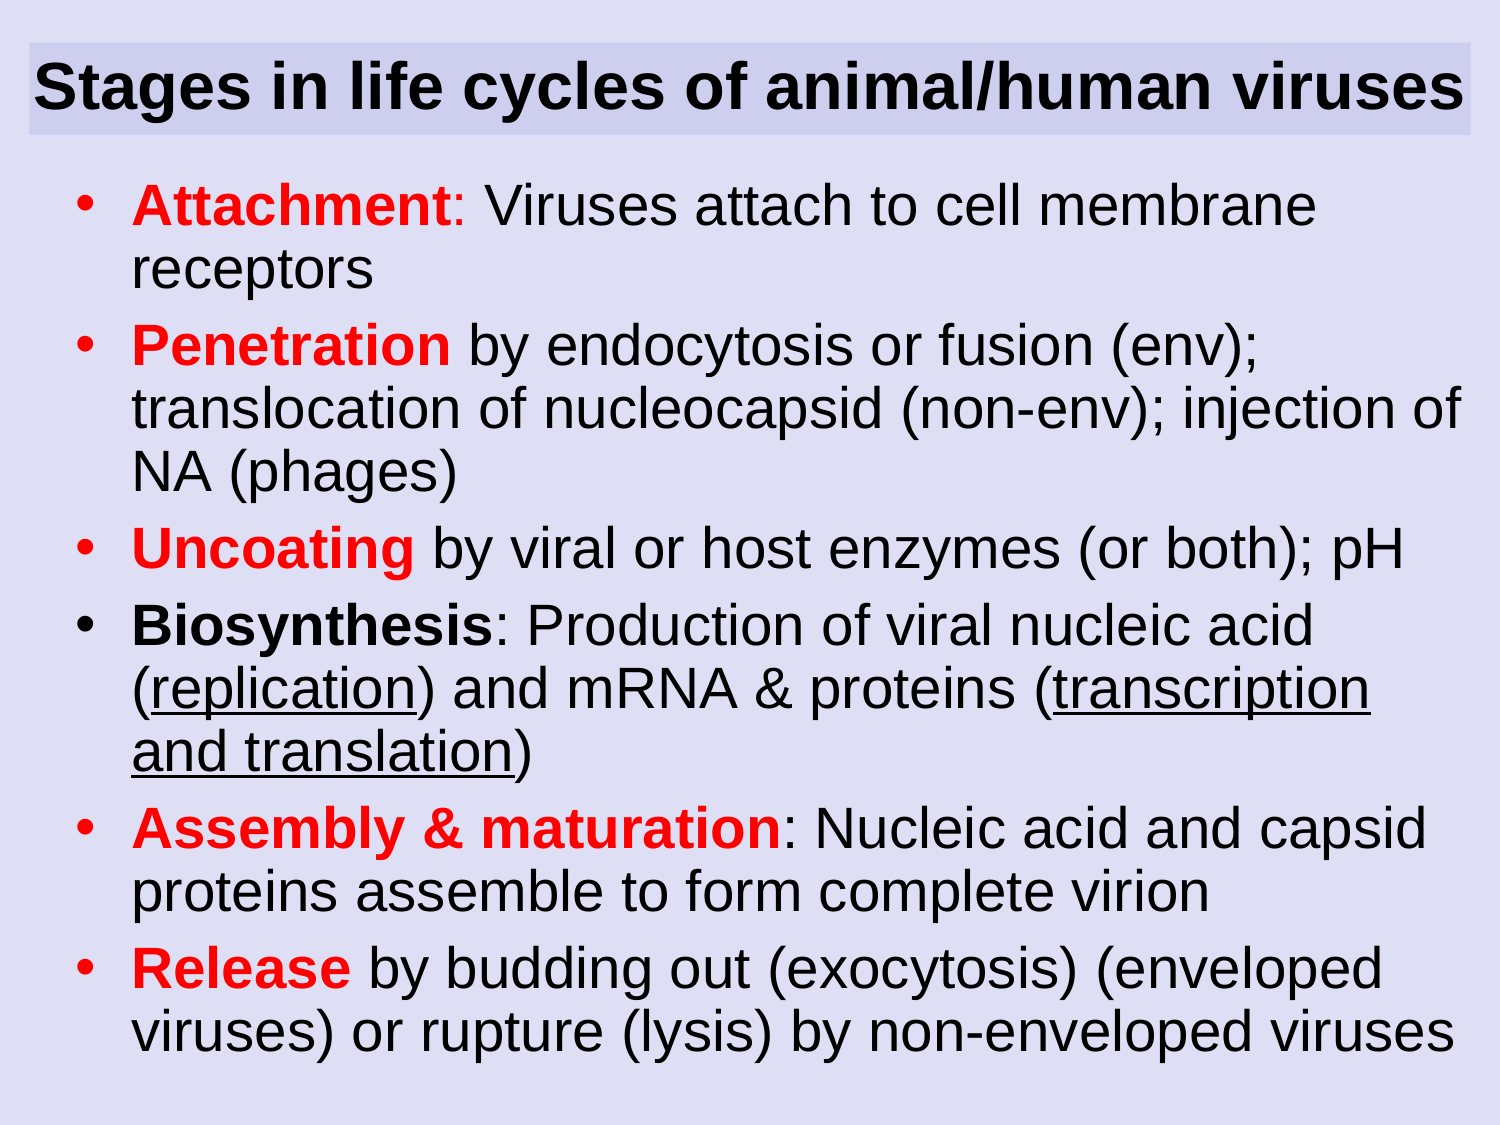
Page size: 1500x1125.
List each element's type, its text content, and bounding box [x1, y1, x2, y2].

list Attachment: Viruses attach to cell membrane receptors Penetration by endocytosis or fusion (env); translocation of nucleocapsid (non-env); injection of NA (phages) Uncoating by viral or host enzymes (or both); pH Biosynthesis: Production of viral nucleic acid (replication) and mRNA & proteins (transcription and translation) Assembly & maturation: Nucleic acid and capsid proteins assemble to form complete virion Release by budding out (exocytosis) (enveloped viruses) or rupture (lysis) by non-enveloped viruses [75, 174, 1483, 1083]
title Stages in life cycles of animal/human viruses [29, 42, 1471, 135]
